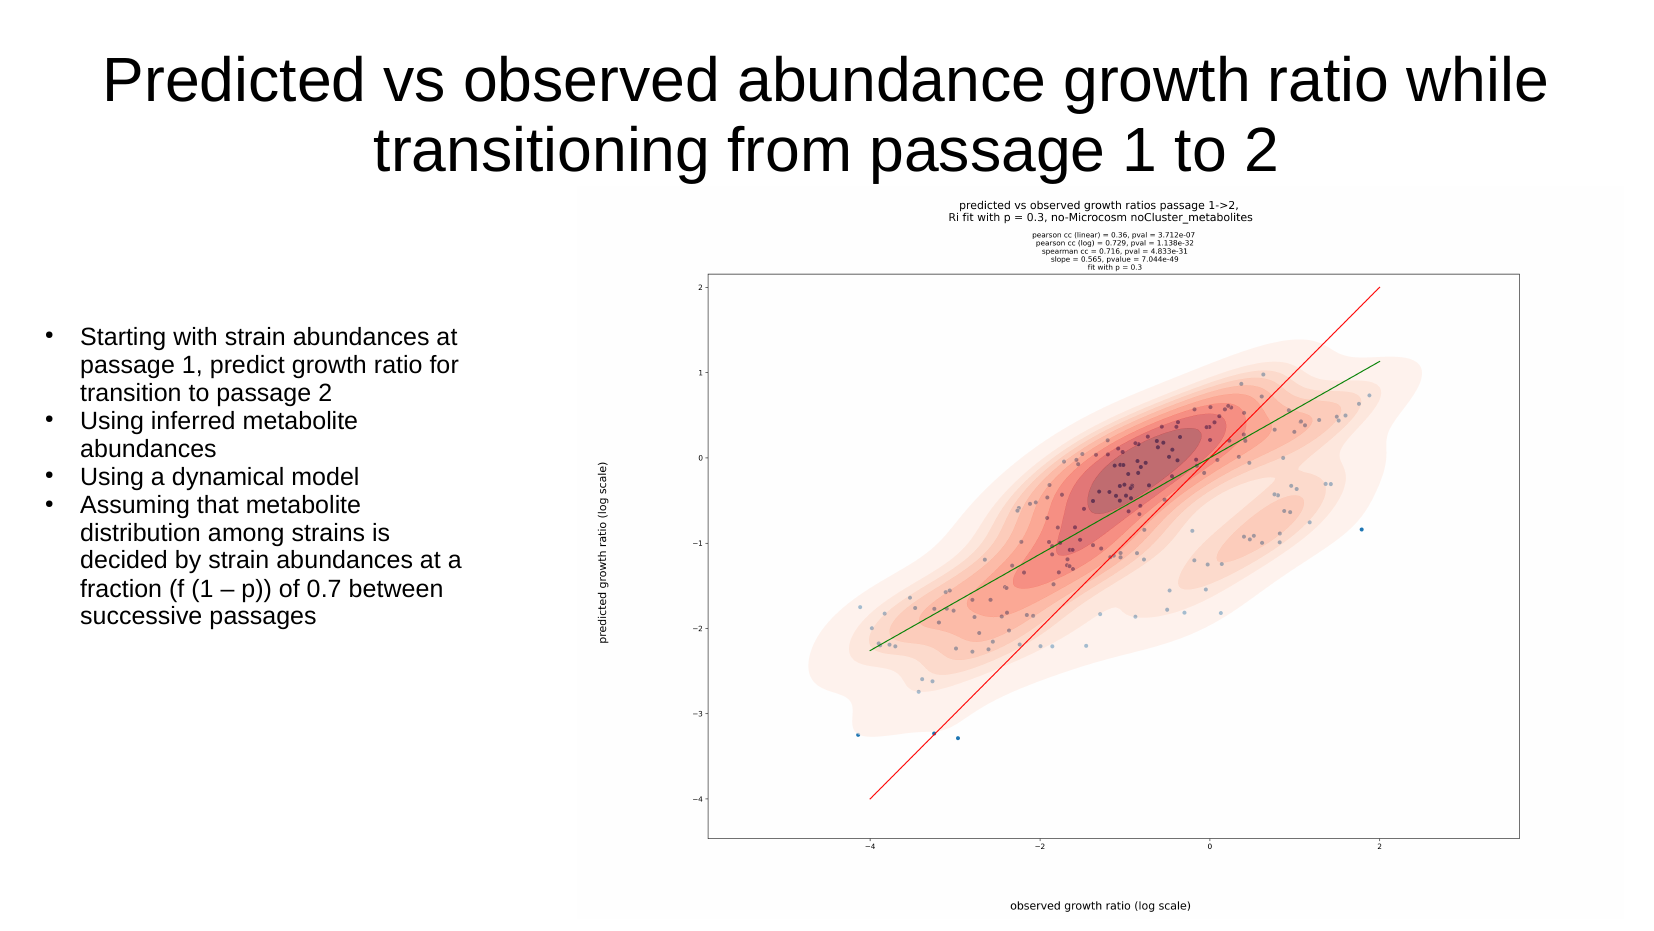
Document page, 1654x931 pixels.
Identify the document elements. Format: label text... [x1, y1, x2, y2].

text_box Starting with strain abundances at passage 1, predict growth ratio for transition to passage 2 Using inferred metabolite abundances Using a dynamical model Assuming that metabolite distribution among strains is decided by strain abundances at a fraction (f (1 – p)) of 0.7 between successive passages [30, 315, 491, 661]
picture [577, 186, 1624, 919]
title Predicted vs observed abundance growth ratio while transitioning from passage 1 to 2 [82, 37, 1571, 193]
